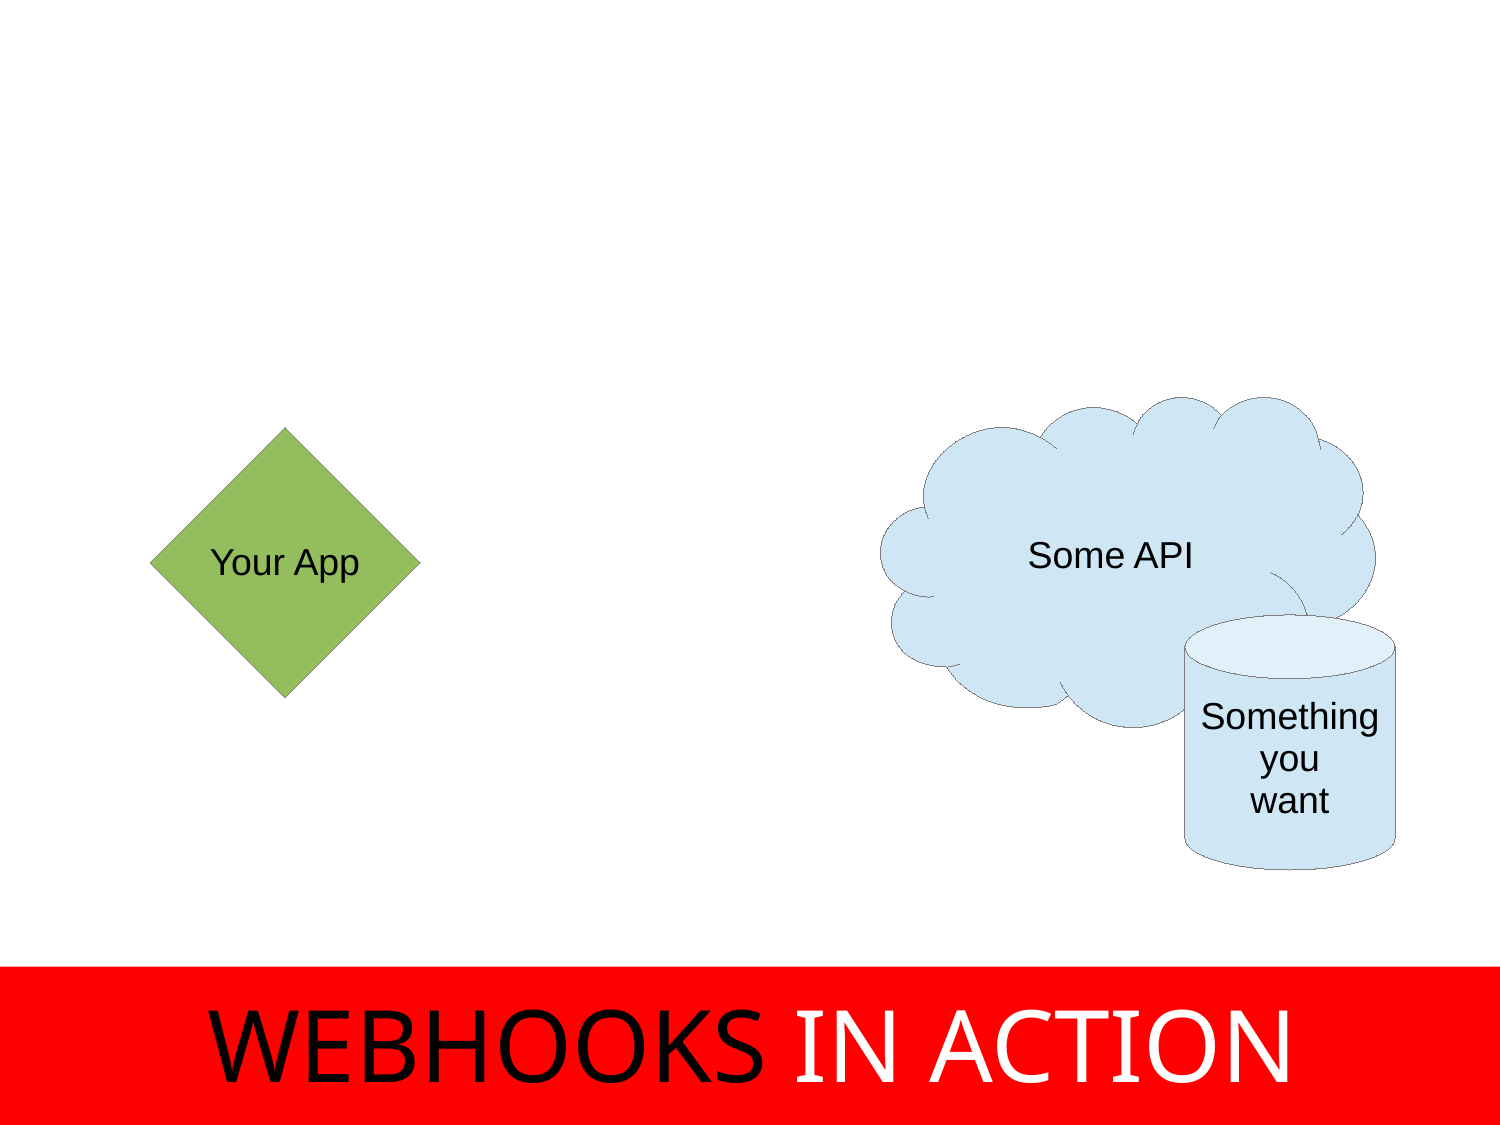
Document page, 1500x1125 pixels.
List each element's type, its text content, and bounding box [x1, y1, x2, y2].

text_box Some API [880, 397, 1376, 728]
text_box Your App [150, 427, 421, 698]
text_box Something you want [1184, 647, 1396, 871]
list WEBHOOKS IN ACTION [28, 974, 1478, 1111]
